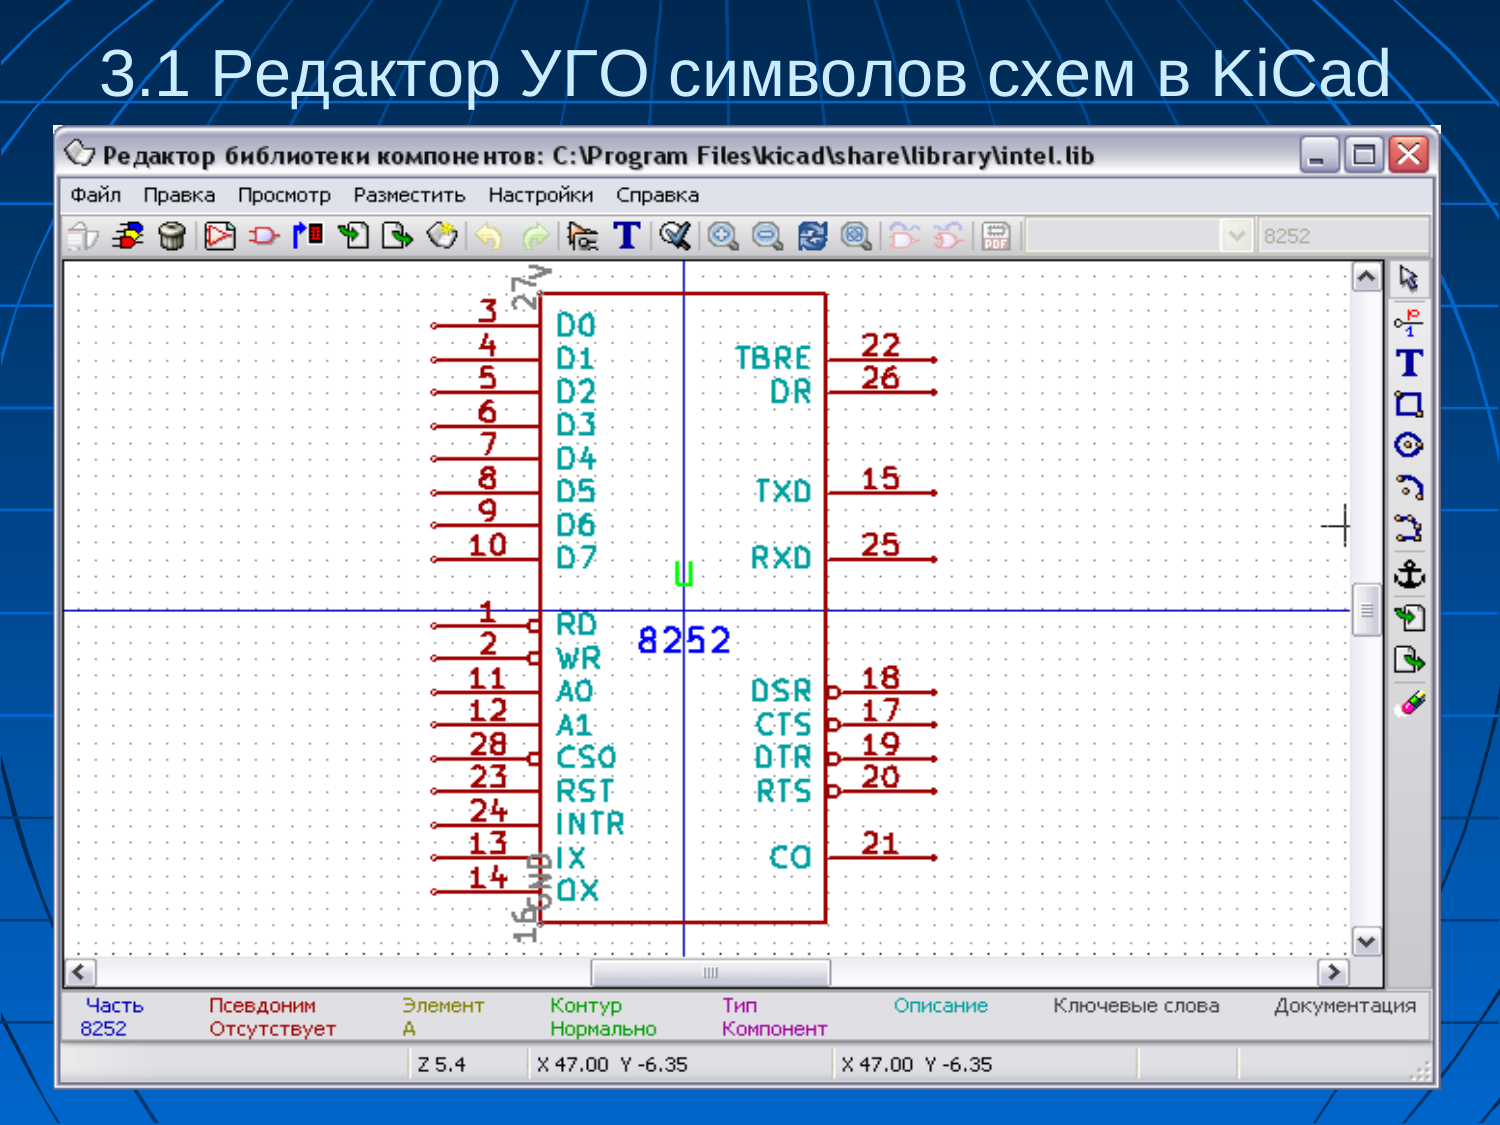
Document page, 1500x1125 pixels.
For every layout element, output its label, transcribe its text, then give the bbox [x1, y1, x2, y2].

picture [53, 125, 1441, 1090]
text_box 3.1 Редактор УГО символов схем в KiCad [83, 24, 1409, 114]
